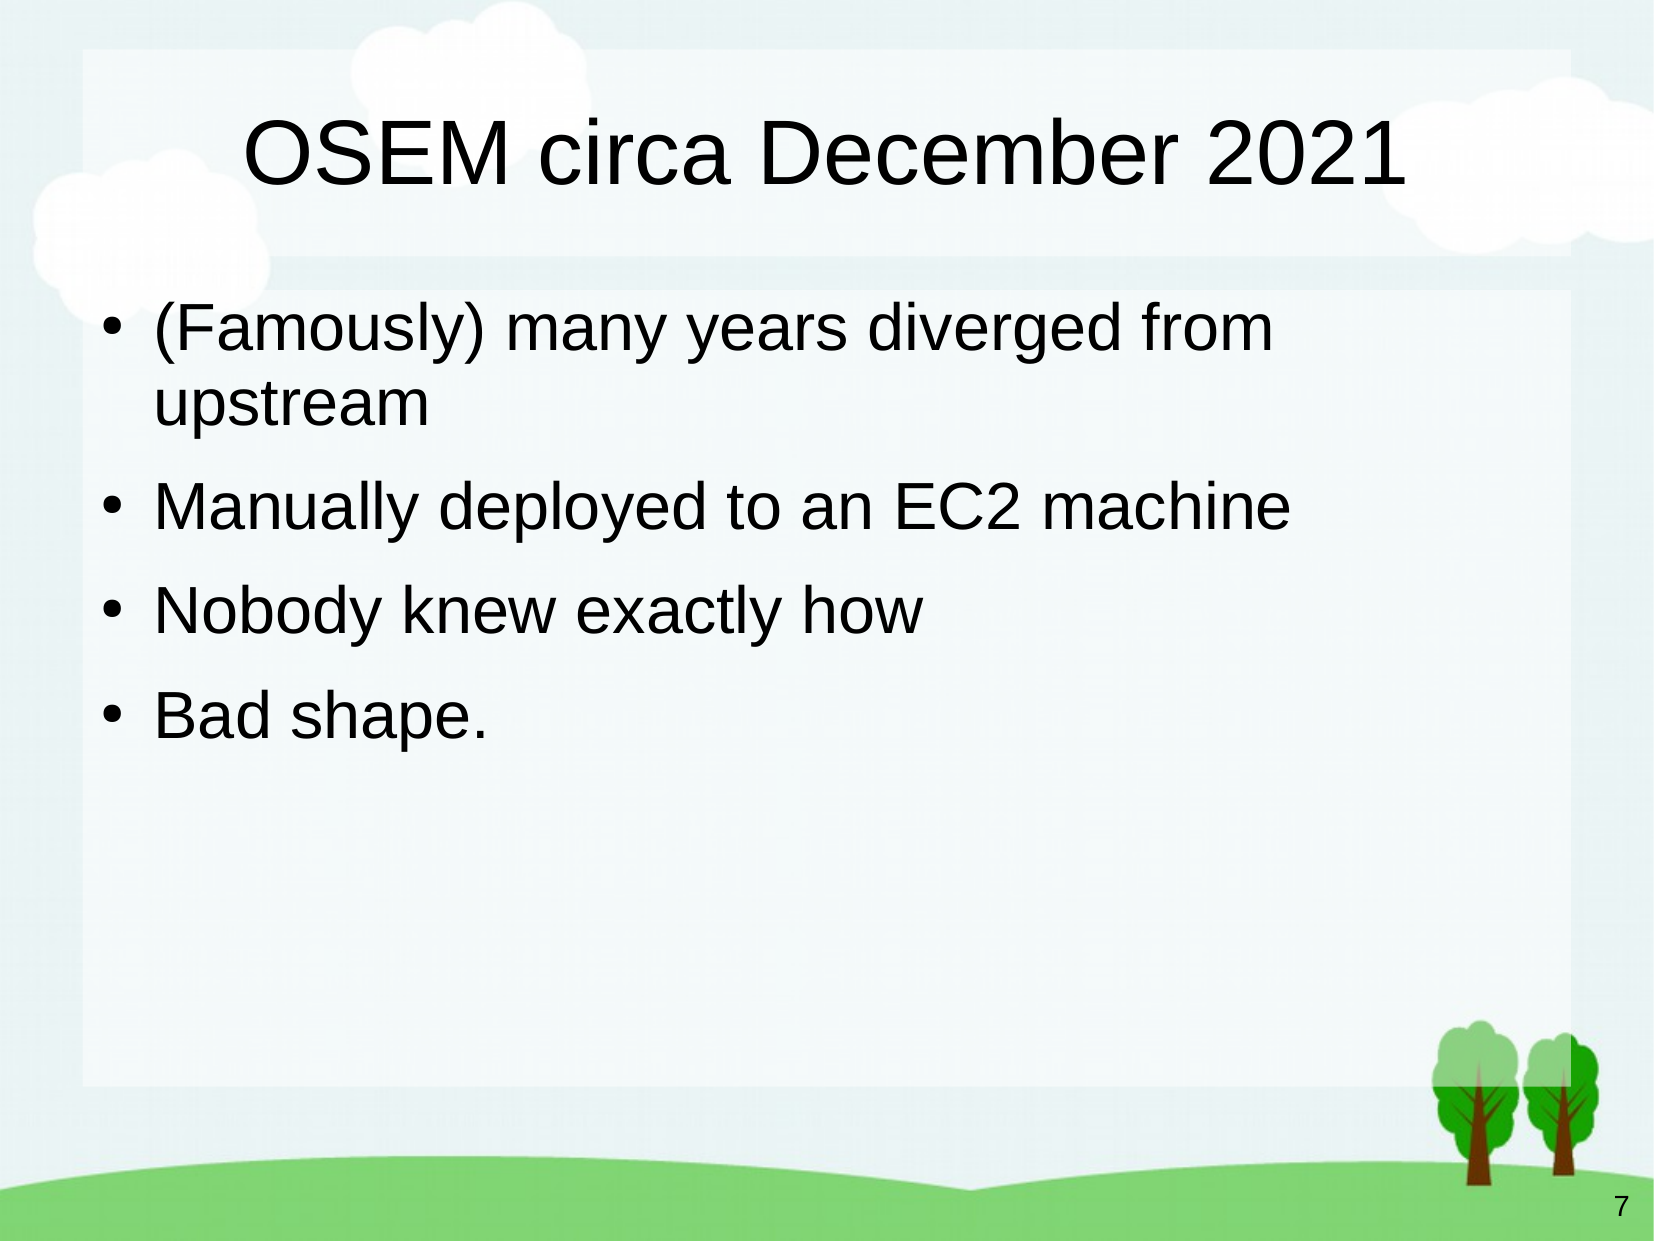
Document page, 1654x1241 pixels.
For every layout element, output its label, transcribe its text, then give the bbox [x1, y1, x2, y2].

title OSEM circa December 2021 [82, 49, 1571, 257]
picture [0, 0, 1654, 1241]
list (Famously) many years diverged from upstream Manually deployed to an EC2 machine Nobody knew exactly how Bad shape. [82, 290, 1571, 1087]
